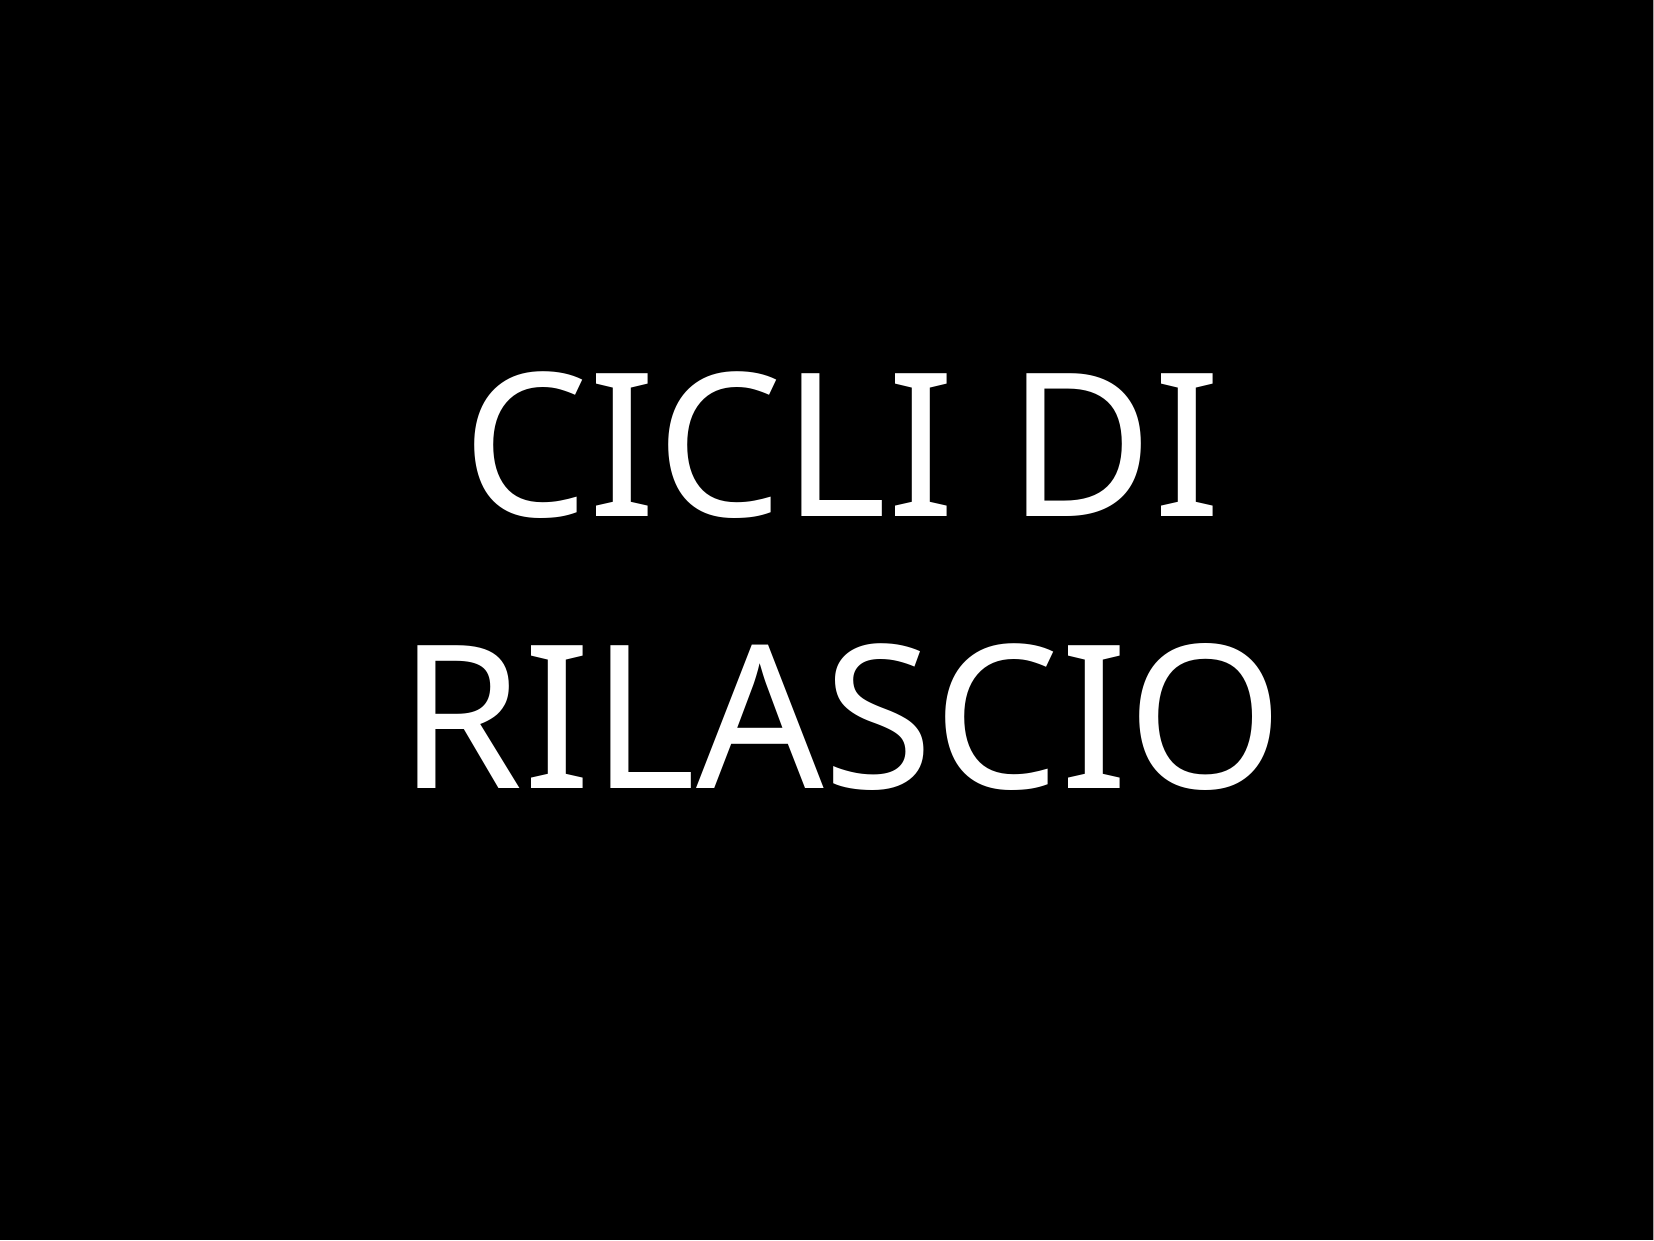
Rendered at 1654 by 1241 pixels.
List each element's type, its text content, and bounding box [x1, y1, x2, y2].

text_box CICLI DI RILASCIO [59, 295, 1625, 508]
